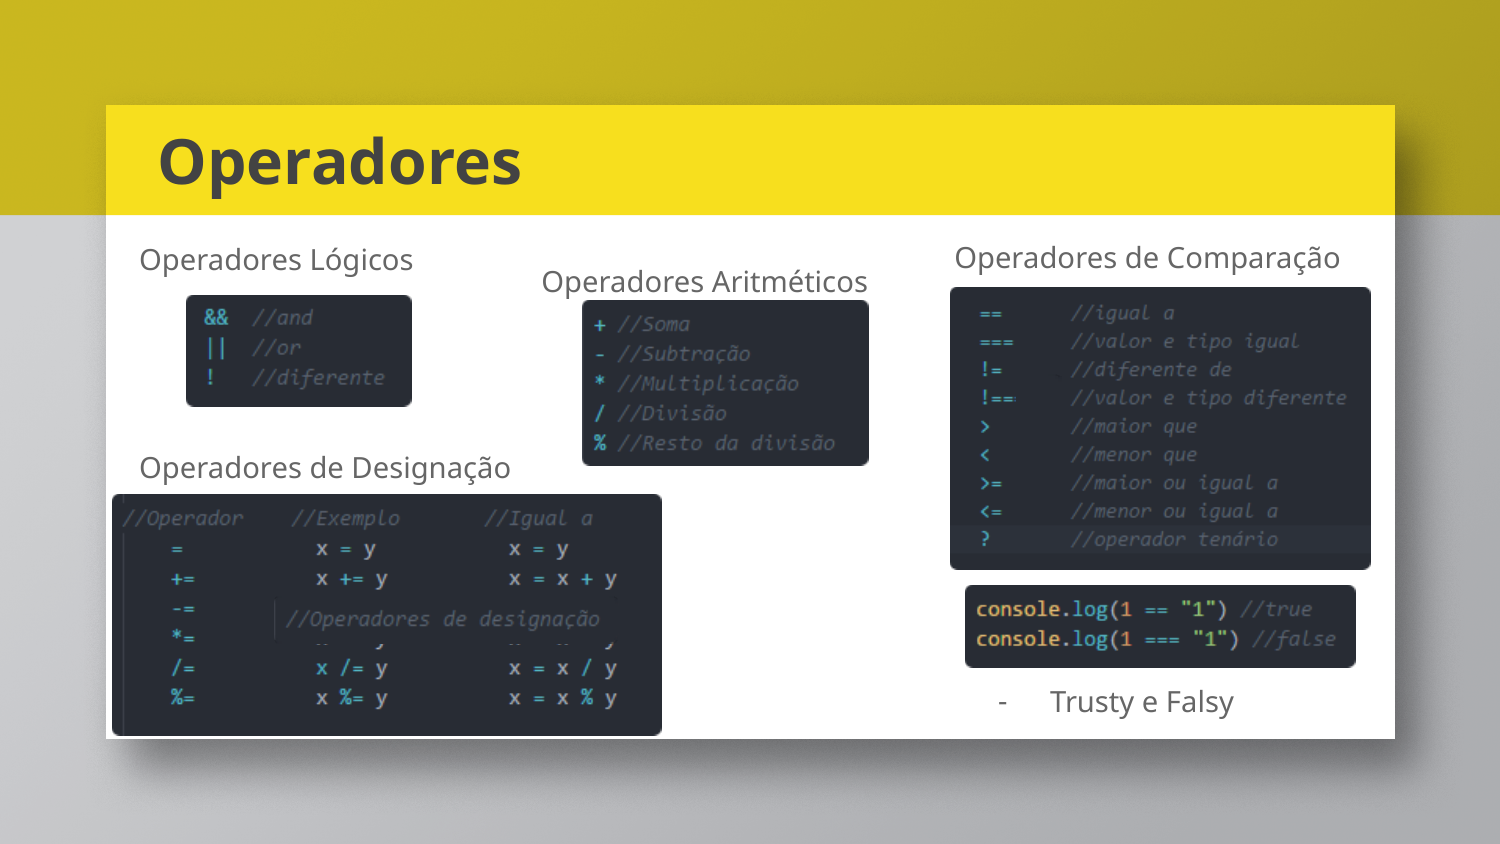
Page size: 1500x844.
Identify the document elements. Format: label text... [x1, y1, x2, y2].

text_box Operadores de Designação [49, 416, 583, 517]
text_box Operadores de Comparação [864, 189, 1413, 325]
text_box Trusty e Falsy [960, 668, 1361, 729]
text_box Operadores Aritméticos [451, 231, 944, 331]
picture [0, 0, 1500, 844]
title Operadores [67, 101, 1283, 212]
text_box Operadores Lógicos [49, 226, 558, 337]
